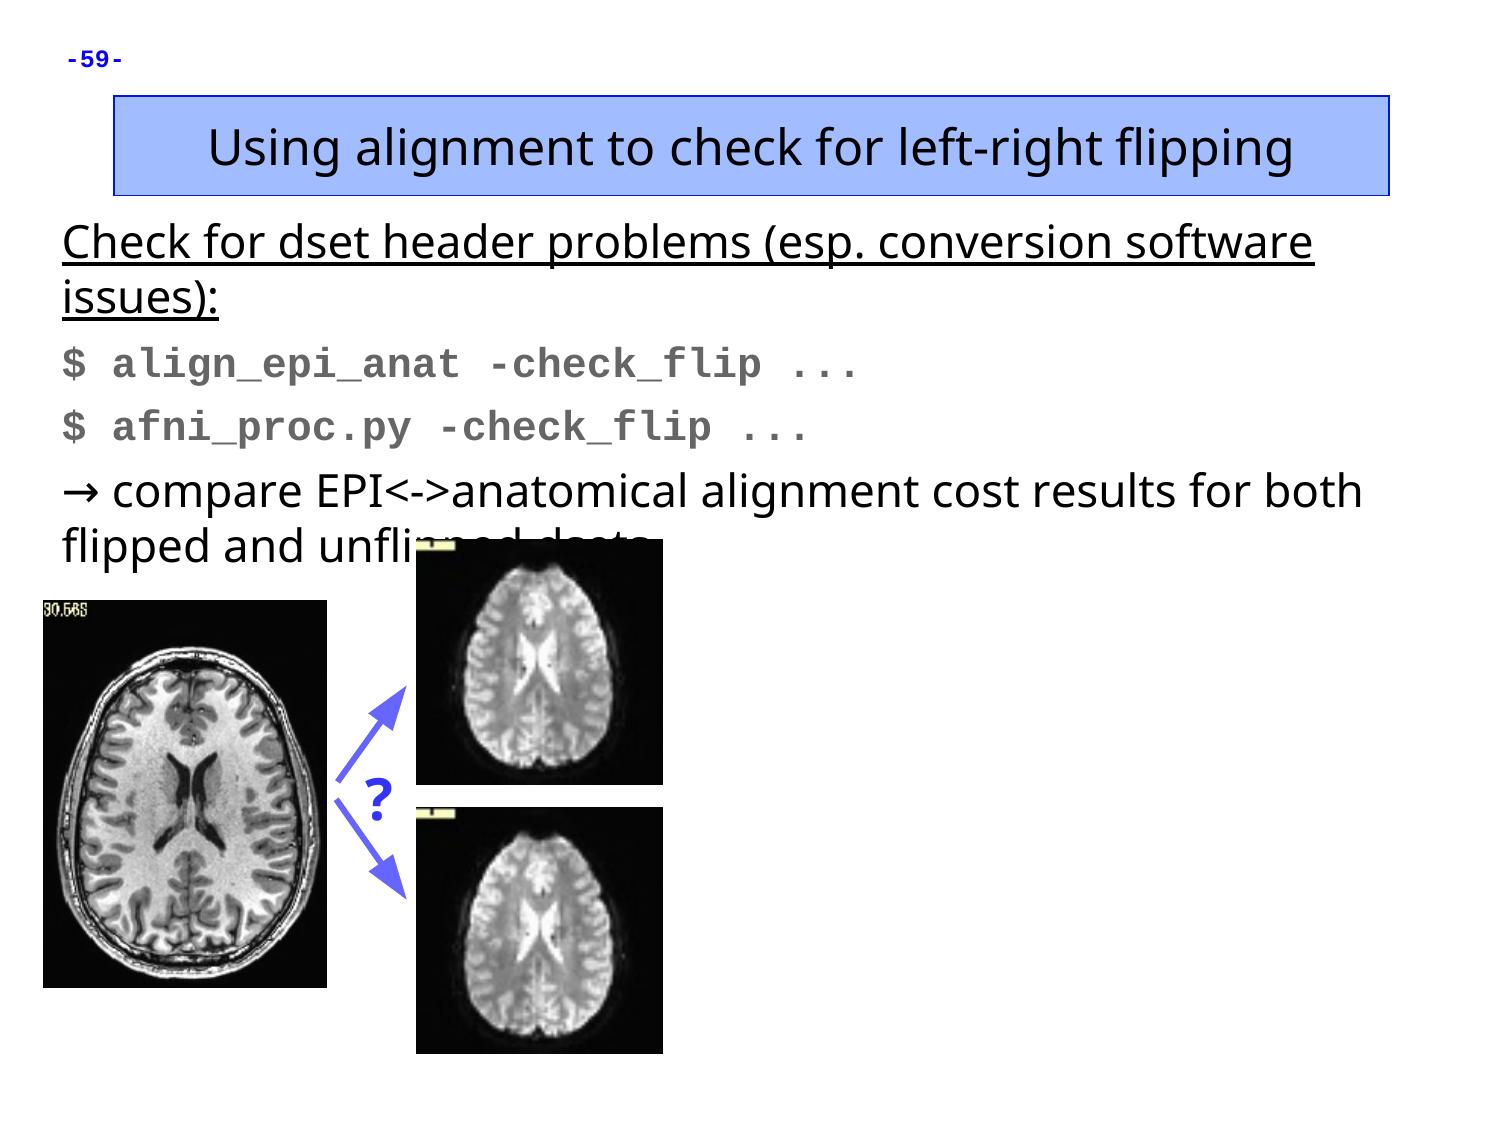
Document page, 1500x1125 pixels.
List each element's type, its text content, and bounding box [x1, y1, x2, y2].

text_box Using alignment to check for left-right flipping [114, 95, 1389, 196]
picture [416, 539, 663, 786]
picture [416, 807, 663, 1054]
picture [43, 600, 327, 988]
text_box Check for dset header problems (esp. conversion software issues): $ align_epi_anat -check_flip ... $ afni_proc.py -check_flip ... → compare EPI<->anatomical alignment cost results for both flipped and unflipped dsets. [45, 204, 1488, 1113]
text_box ? [350, 755, 411, 840]
